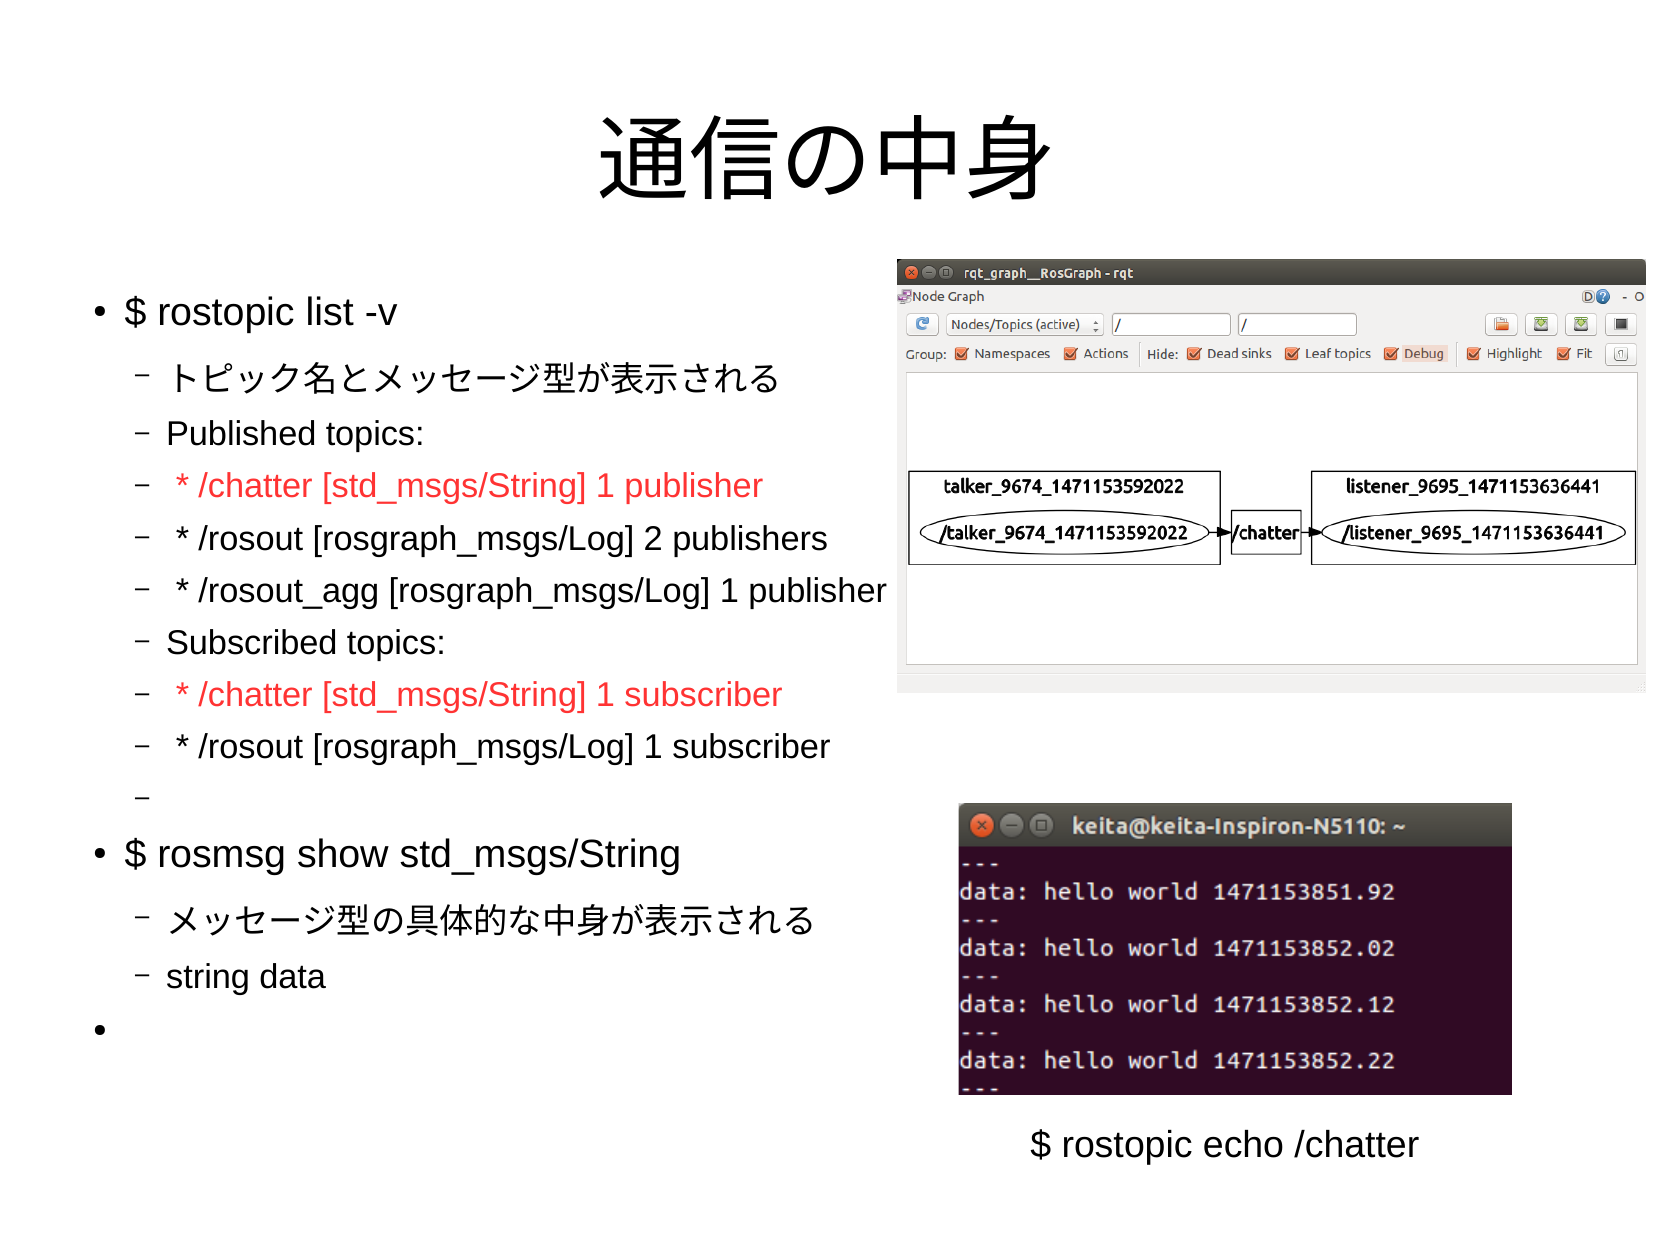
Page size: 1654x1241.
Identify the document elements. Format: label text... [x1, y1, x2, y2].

title 通信の中身 [82, 49, 1571, 257]
picture [897, 259, 1646, 694]
picture [958, 803, 1512, 1095]
text_box $ rostopic echo /chatter [1015, 1116, 1446, 1173]
list $ rostopic list -v トピック名とメッセージ型が表示される Published topics: * /chatter [std_msgs/String] 1 publisher * /rosout [rosgraph_msgs/Log] 2 publishers * /rosout_agg [rosgraph_msgs/Log] 1 publisher Subscribed topics: * /chatter [std_msgs/String] 1 subscriber * /rosout [rosgraph_msgs/Log] 1 subscriber $ rosmsg show std_msgs/String メッセージ型の具体的な中身が表示される string data [82, 290, 1571, 1010]
